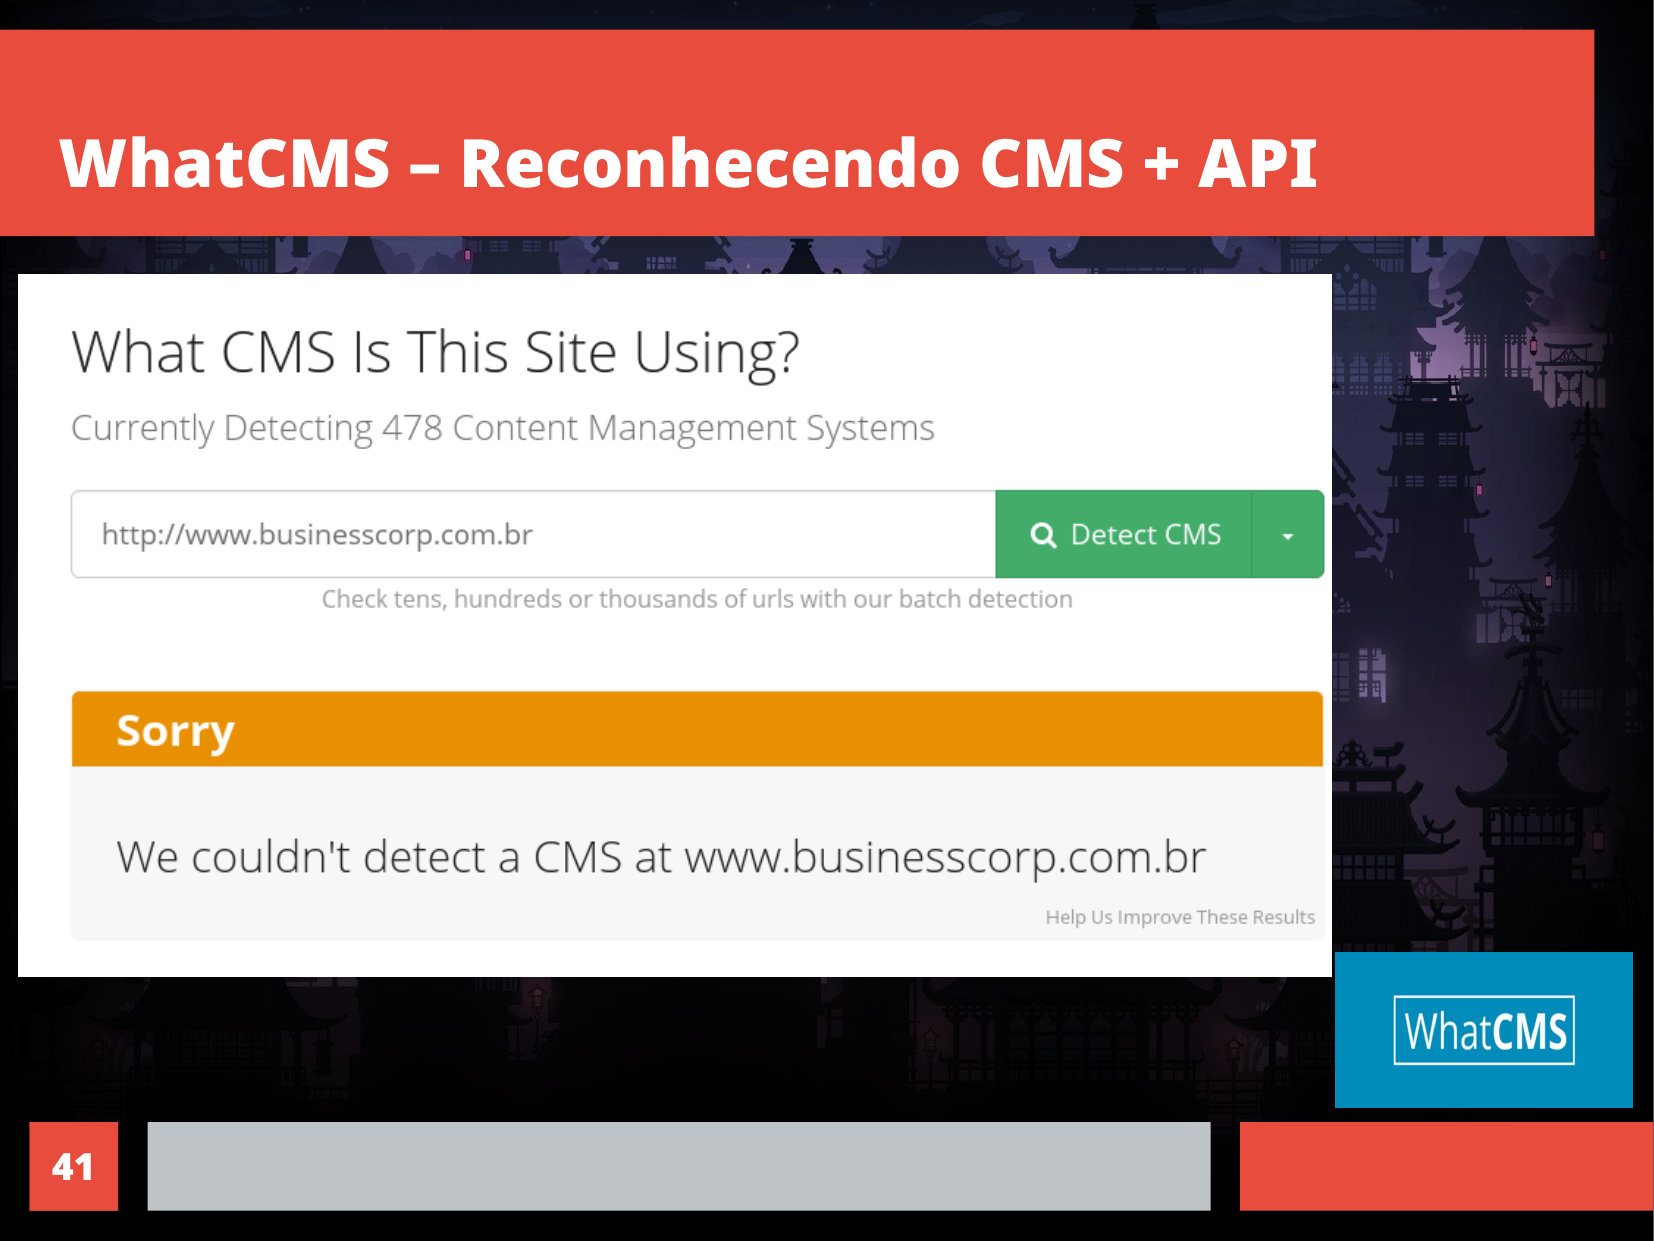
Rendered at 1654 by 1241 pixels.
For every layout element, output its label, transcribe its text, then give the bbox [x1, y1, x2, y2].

title WhatCMS – Reconhecendo CMS + API [59, 59, 1595, 207]
picture [0, 0, 1654, 1241]
